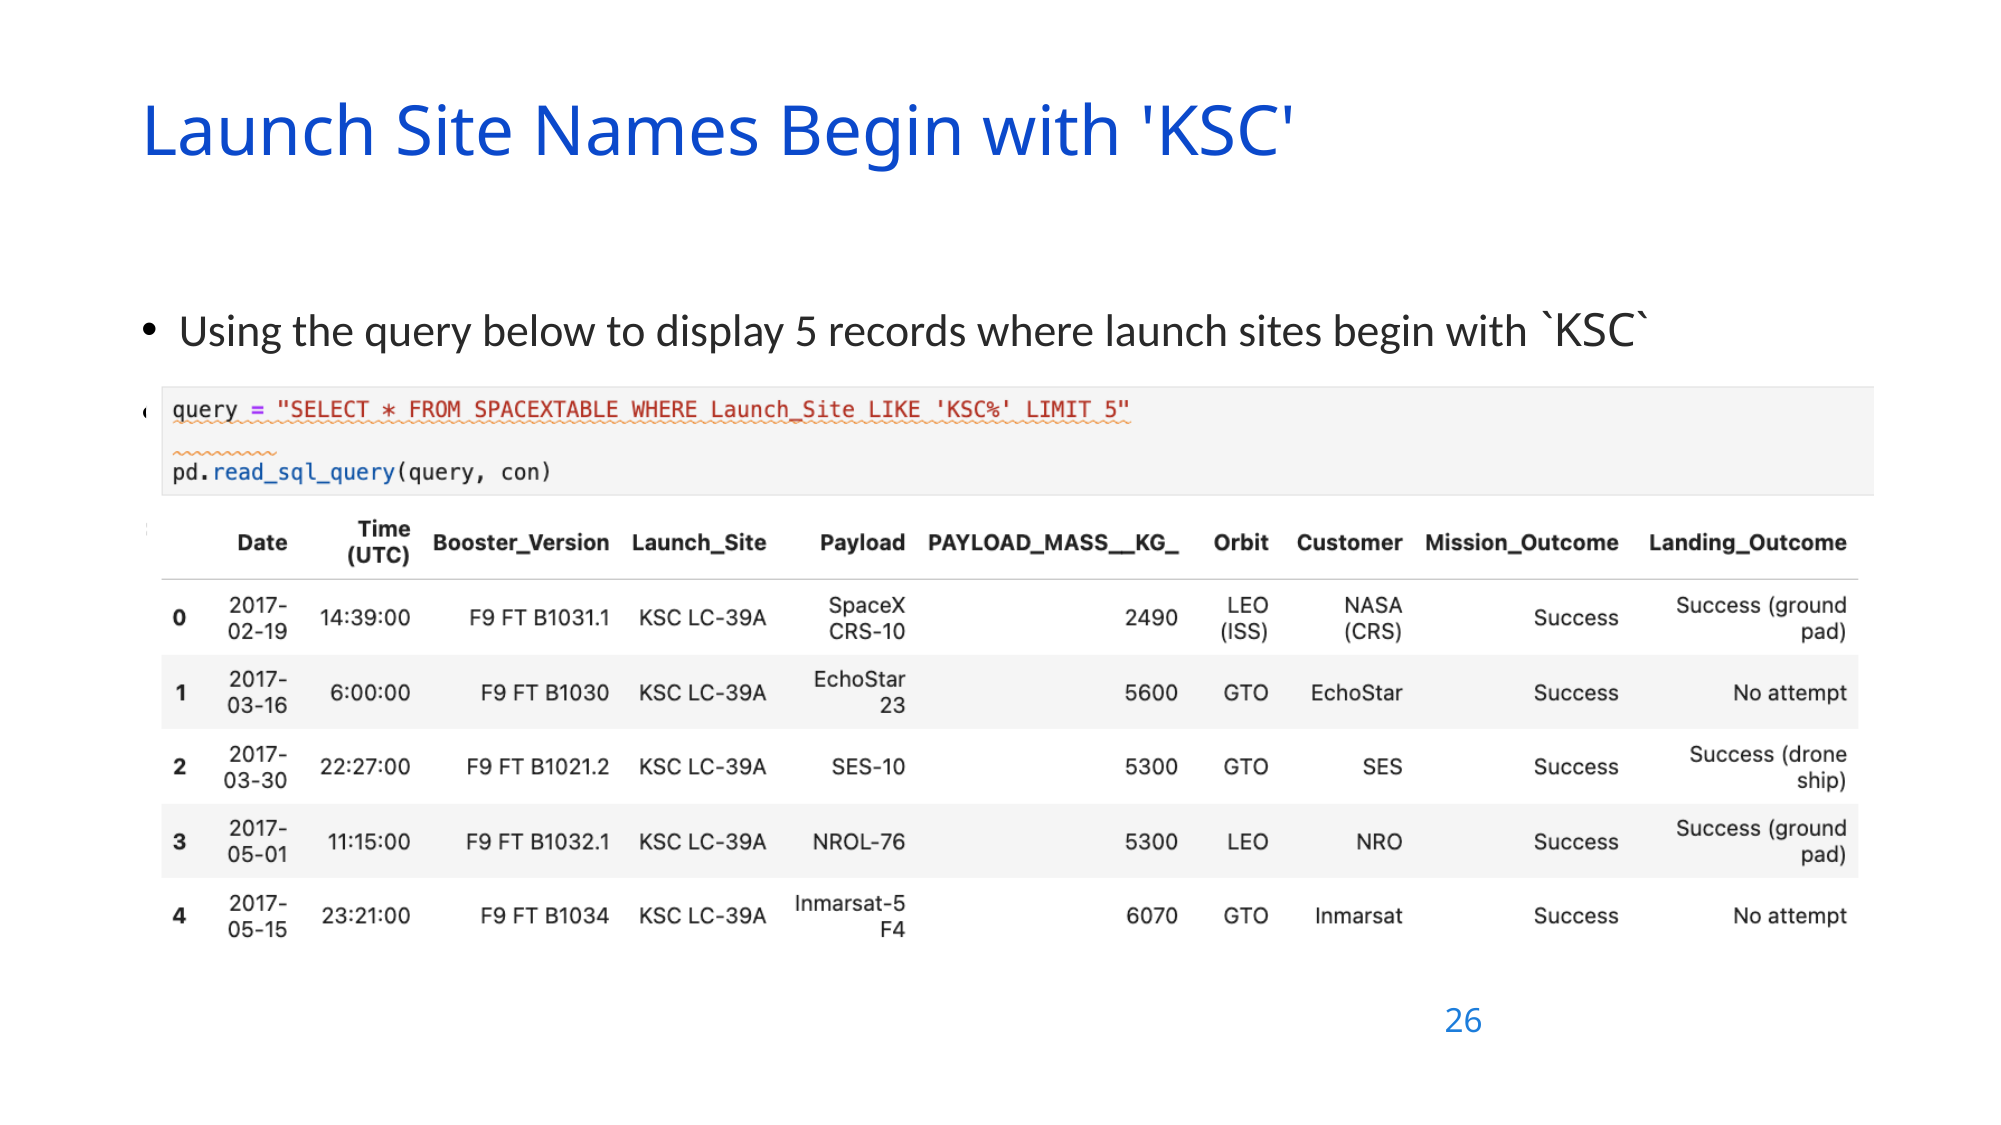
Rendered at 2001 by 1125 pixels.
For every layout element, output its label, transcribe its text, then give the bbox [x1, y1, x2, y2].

picture [146, 366, 1874, 961]
list Using the query below to display 5 records where launch sites begin with `KSC` [126, 299, 1726, 1014]
text_box Launch Site Names Begin with 'KSC' [126, 88, 1852, 179]
slide_number 26 [1429, 988, 1880, 1055]
